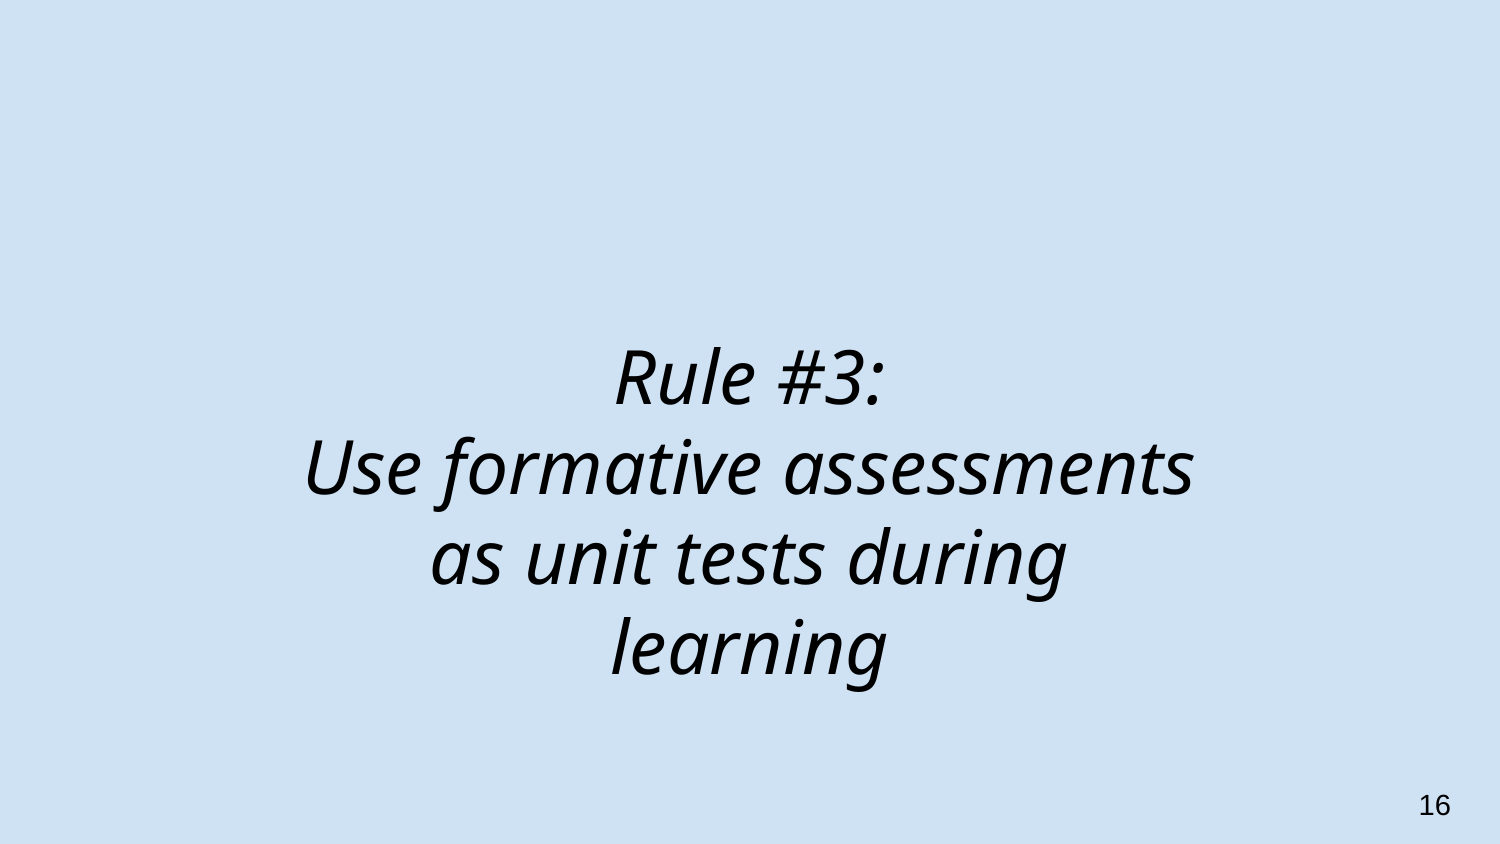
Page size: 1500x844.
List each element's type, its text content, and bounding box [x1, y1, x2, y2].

text_box Rule #3: Use formative assessments as unit tests during learning [277, 314, 1223, 615]
